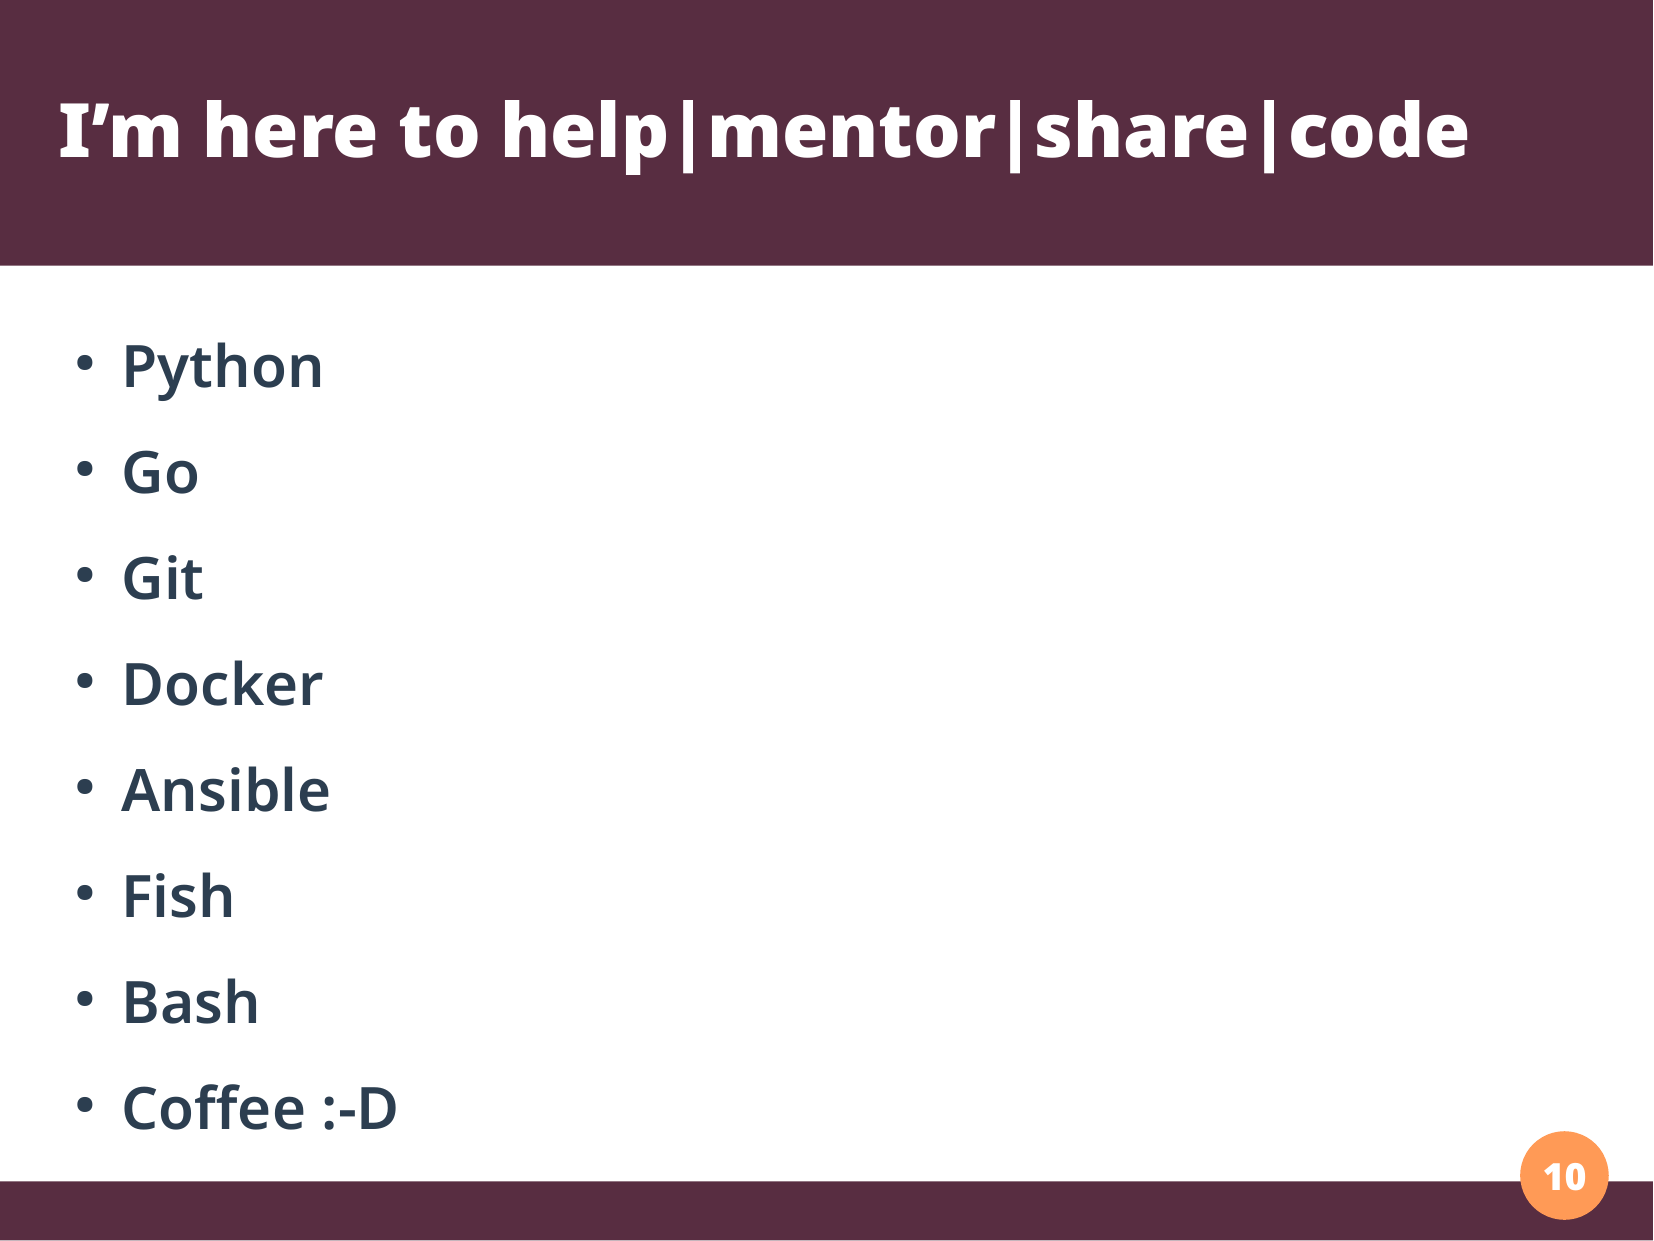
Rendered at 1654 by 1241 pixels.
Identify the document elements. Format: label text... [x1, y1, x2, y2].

title I’m here to help|mentor|share|code [58, 49, 1594, 207]
list Python Go Git Docker Ansible Fish Bash Coffee :-D [58, 324, 1594, 1152]
